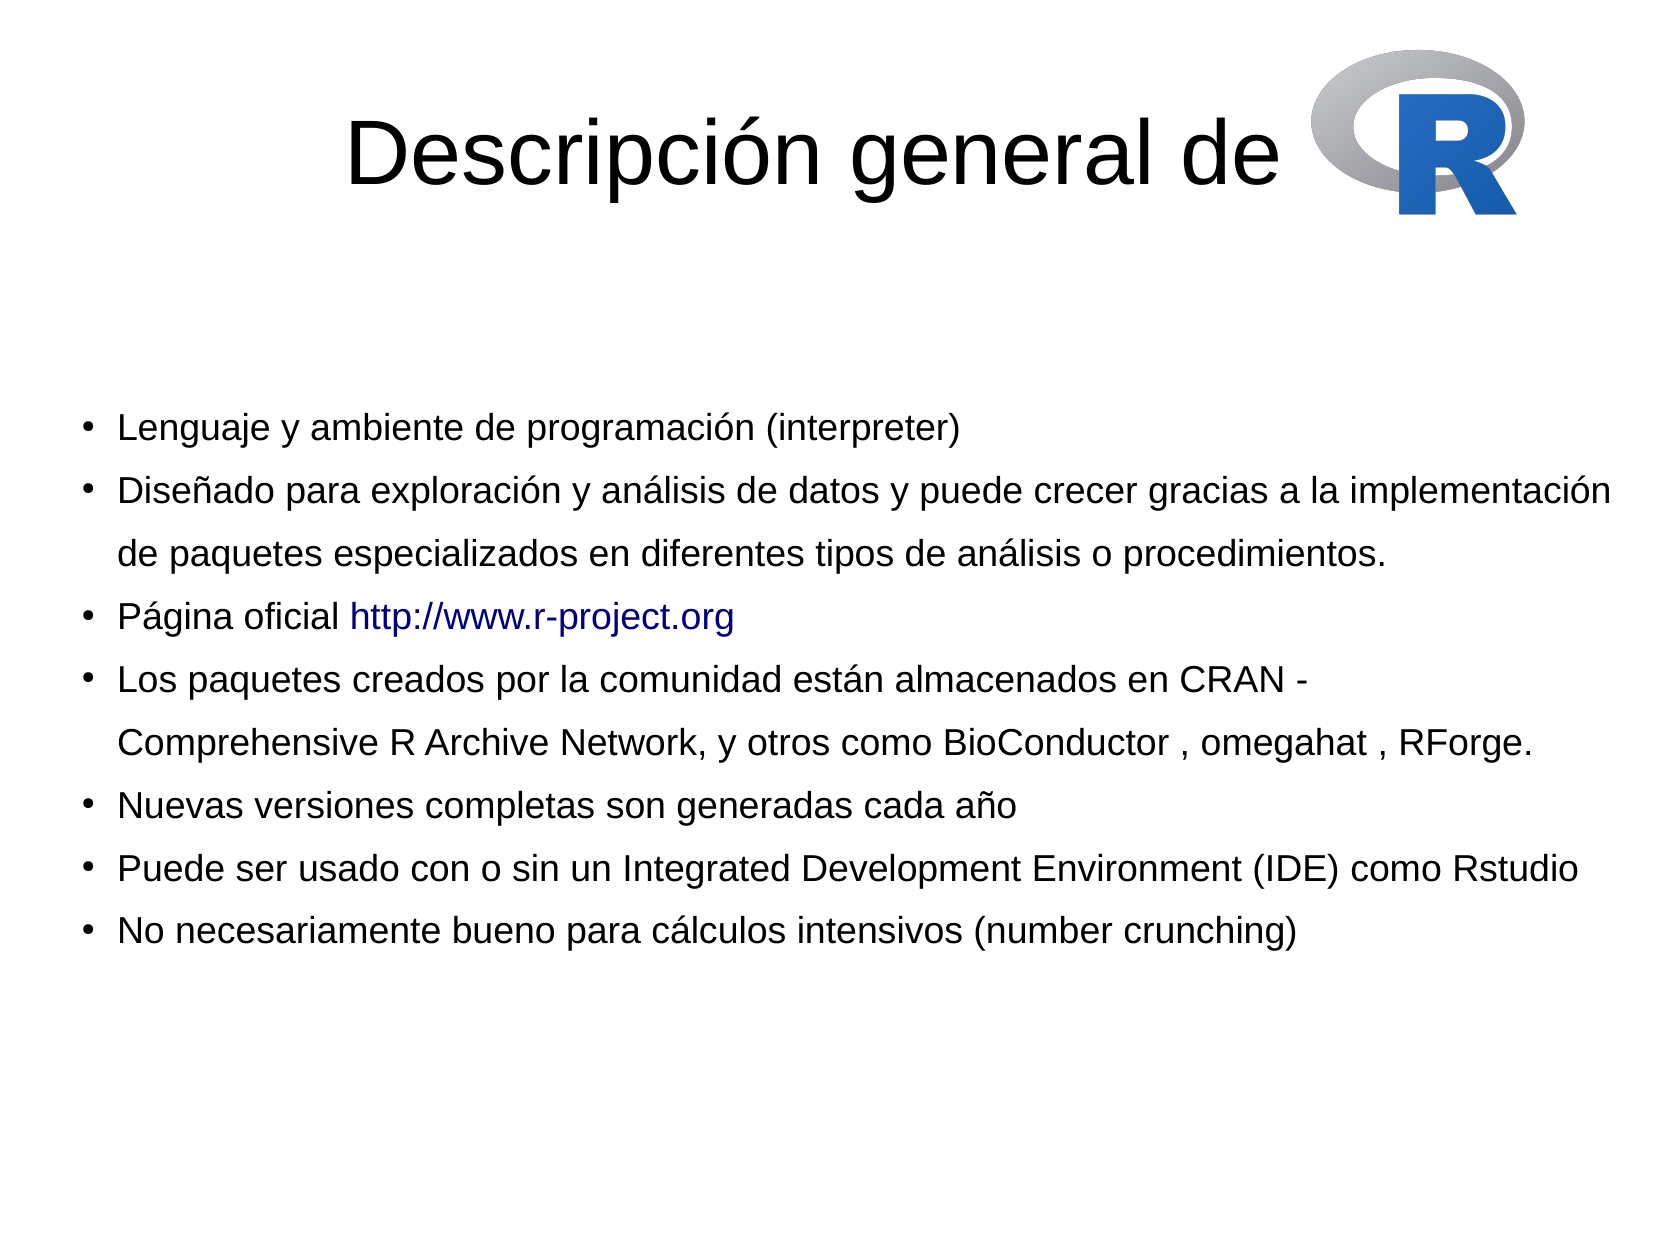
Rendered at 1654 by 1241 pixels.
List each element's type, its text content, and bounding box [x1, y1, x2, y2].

text_box Lenguaje y ambiente de programación (interpreter) Diseñado para exploración y análisis de datos y puede crecer gracias a la implementación de paquetes especializados en diferentes tipos de análisis o procedimientos. Página oficial http://www.r-project.org Los paquetes creados por la comunidad están almacenados en CRAN - Comprehensive R Archive Network, y otros como BioConductor , omegahat , RForge. Nuevas versiones completas son generadas cada año Puede ser usado con o sin un Integrated Development Environment (IDE) como Rstudio No necesariamente bueno para cálculos intensivos (number crunching) [66, 377, 1627, 960]
title Descripción general de [82, 49, 1571, 257]
picture [1311, 49, 1525, 215]
